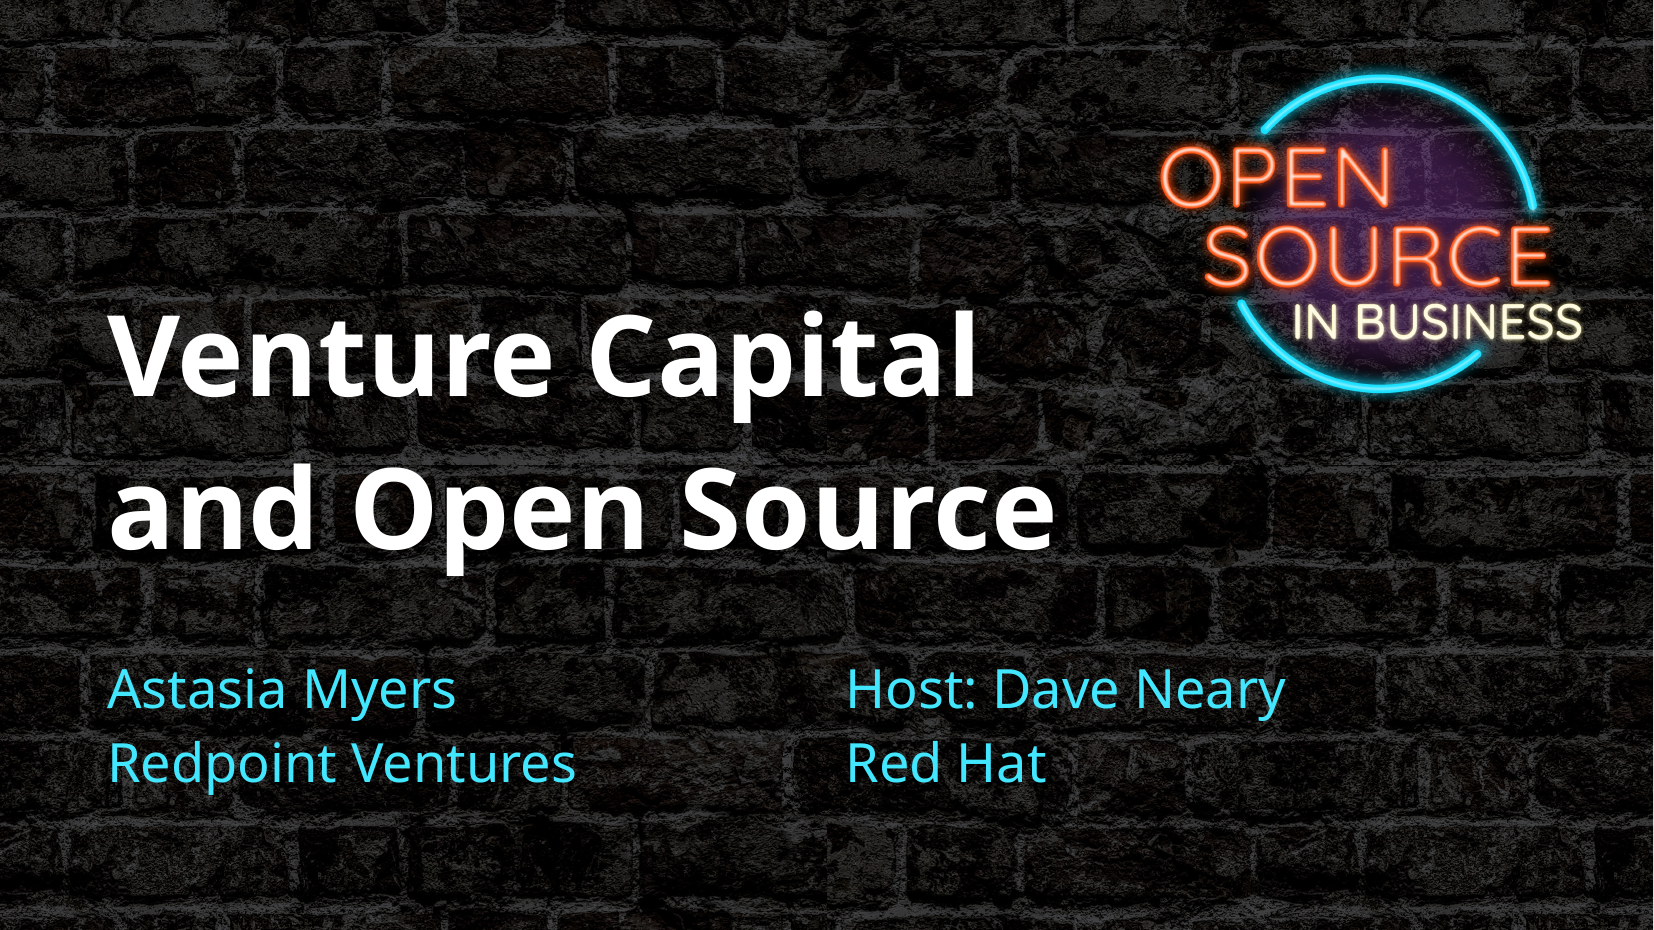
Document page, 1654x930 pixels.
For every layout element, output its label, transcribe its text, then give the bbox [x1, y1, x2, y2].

title Venture Capital and Open Source [107, 154, 1546, 704]
text_box Host: Dave Neary Red Hat [845, 650, 1563, 810]
picture [0, 0, 1654, 930]
subtitle Astasia Myers Redpoint Ventures [107, 650, 825, 800]
